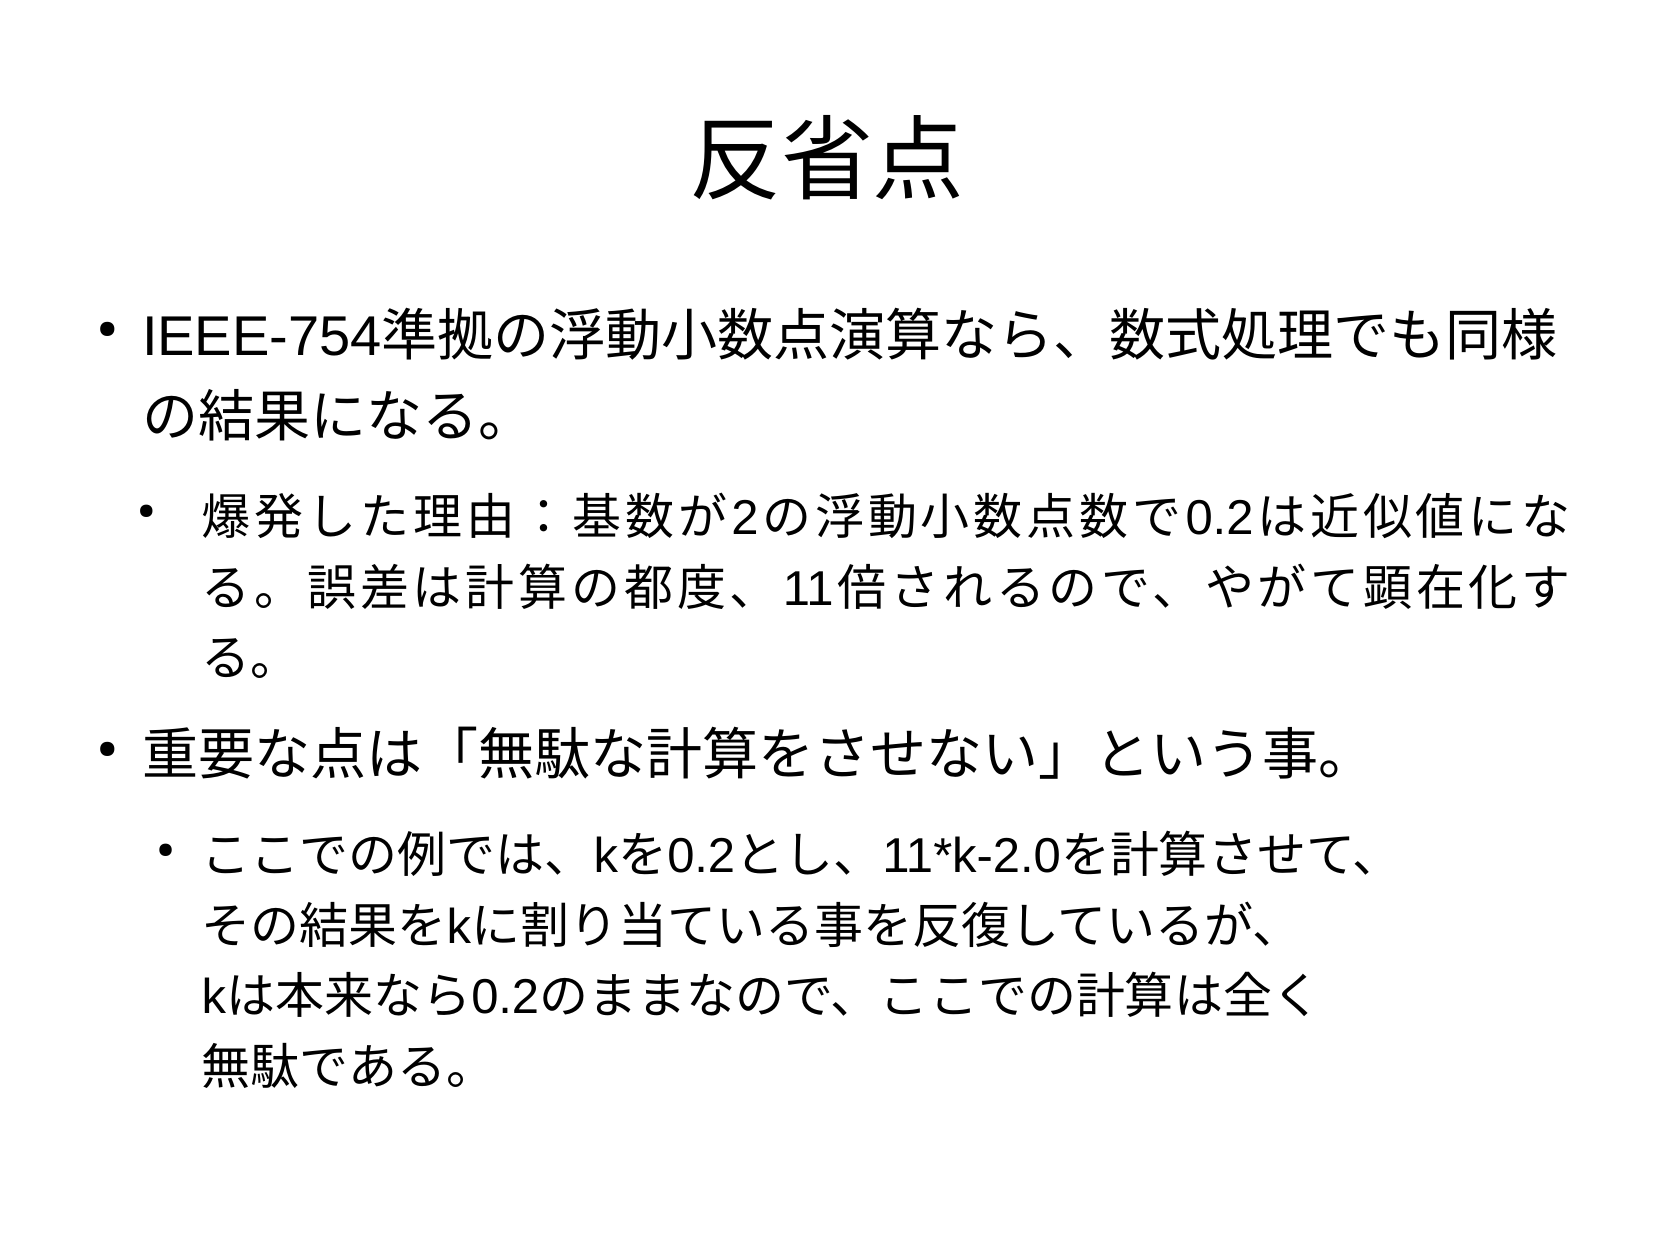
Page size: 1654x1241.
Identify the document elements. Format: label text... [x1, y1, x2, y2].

title 反省点 [82, 49, 1571, 257]
list IEEE-754準拠の浮動小数点演算なら、数式処理でも同様の結果になる。 爆発した理由：基数が2の浮動小数点数で0.2は近似値になる。誤差は計算の都度、11倍されるので、やがて顕在化する。 重要な点は「無駄な計算をさせない」という事。 ここでの例では、kを0.2とし、11*k-2.0を計算させて、 その結果をkに割り当ている事を反復しているが、 kは本来なら0.2のままなので、ここでの計算は全く 無駄である。 [82, 290, 1571, 1109]
